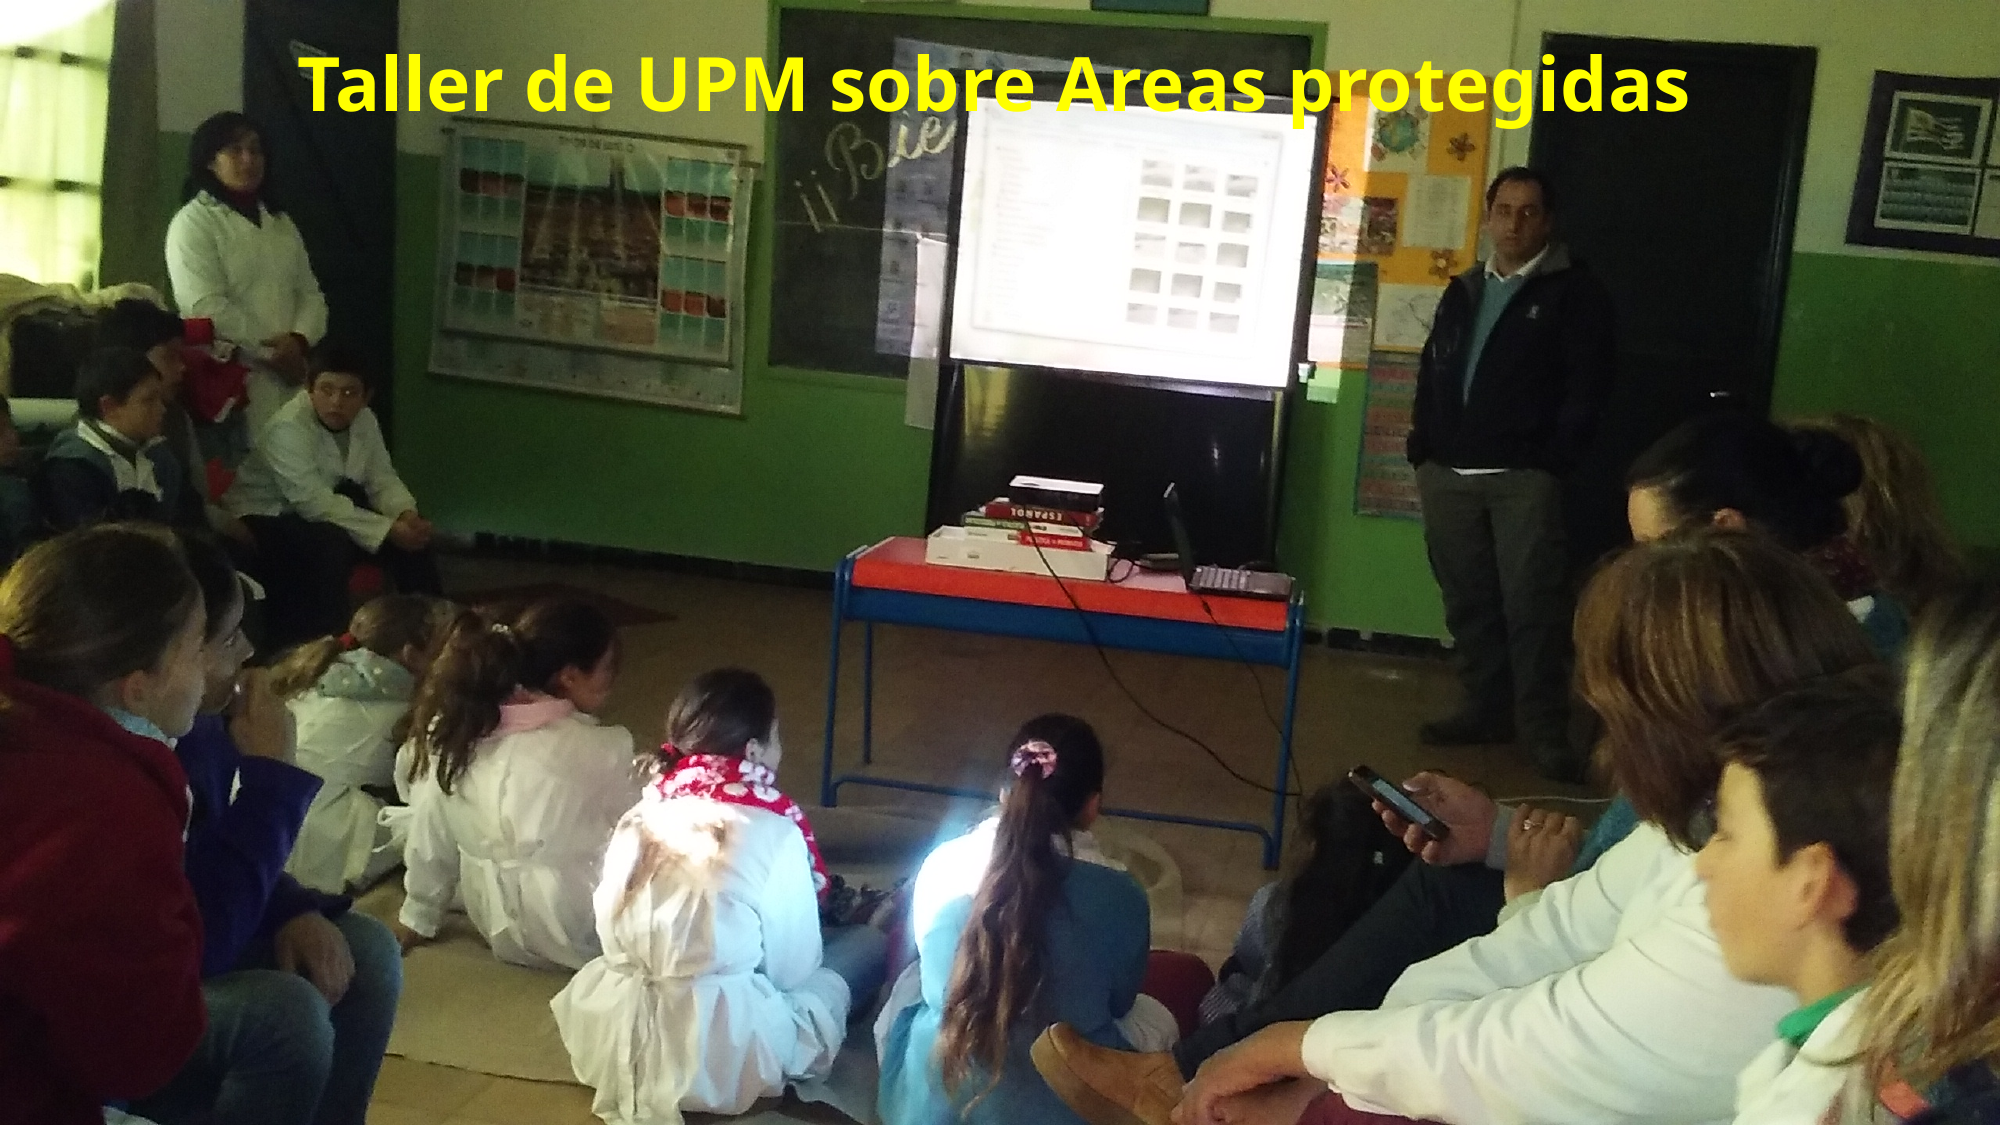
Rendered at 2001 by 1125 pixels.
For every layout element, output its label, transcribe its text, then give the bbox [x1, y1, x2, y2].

text_box Taller de UPM sobre Areas protegidas [108, 29, 1862, 110]
picture [0, 0, 2000, 1125]
